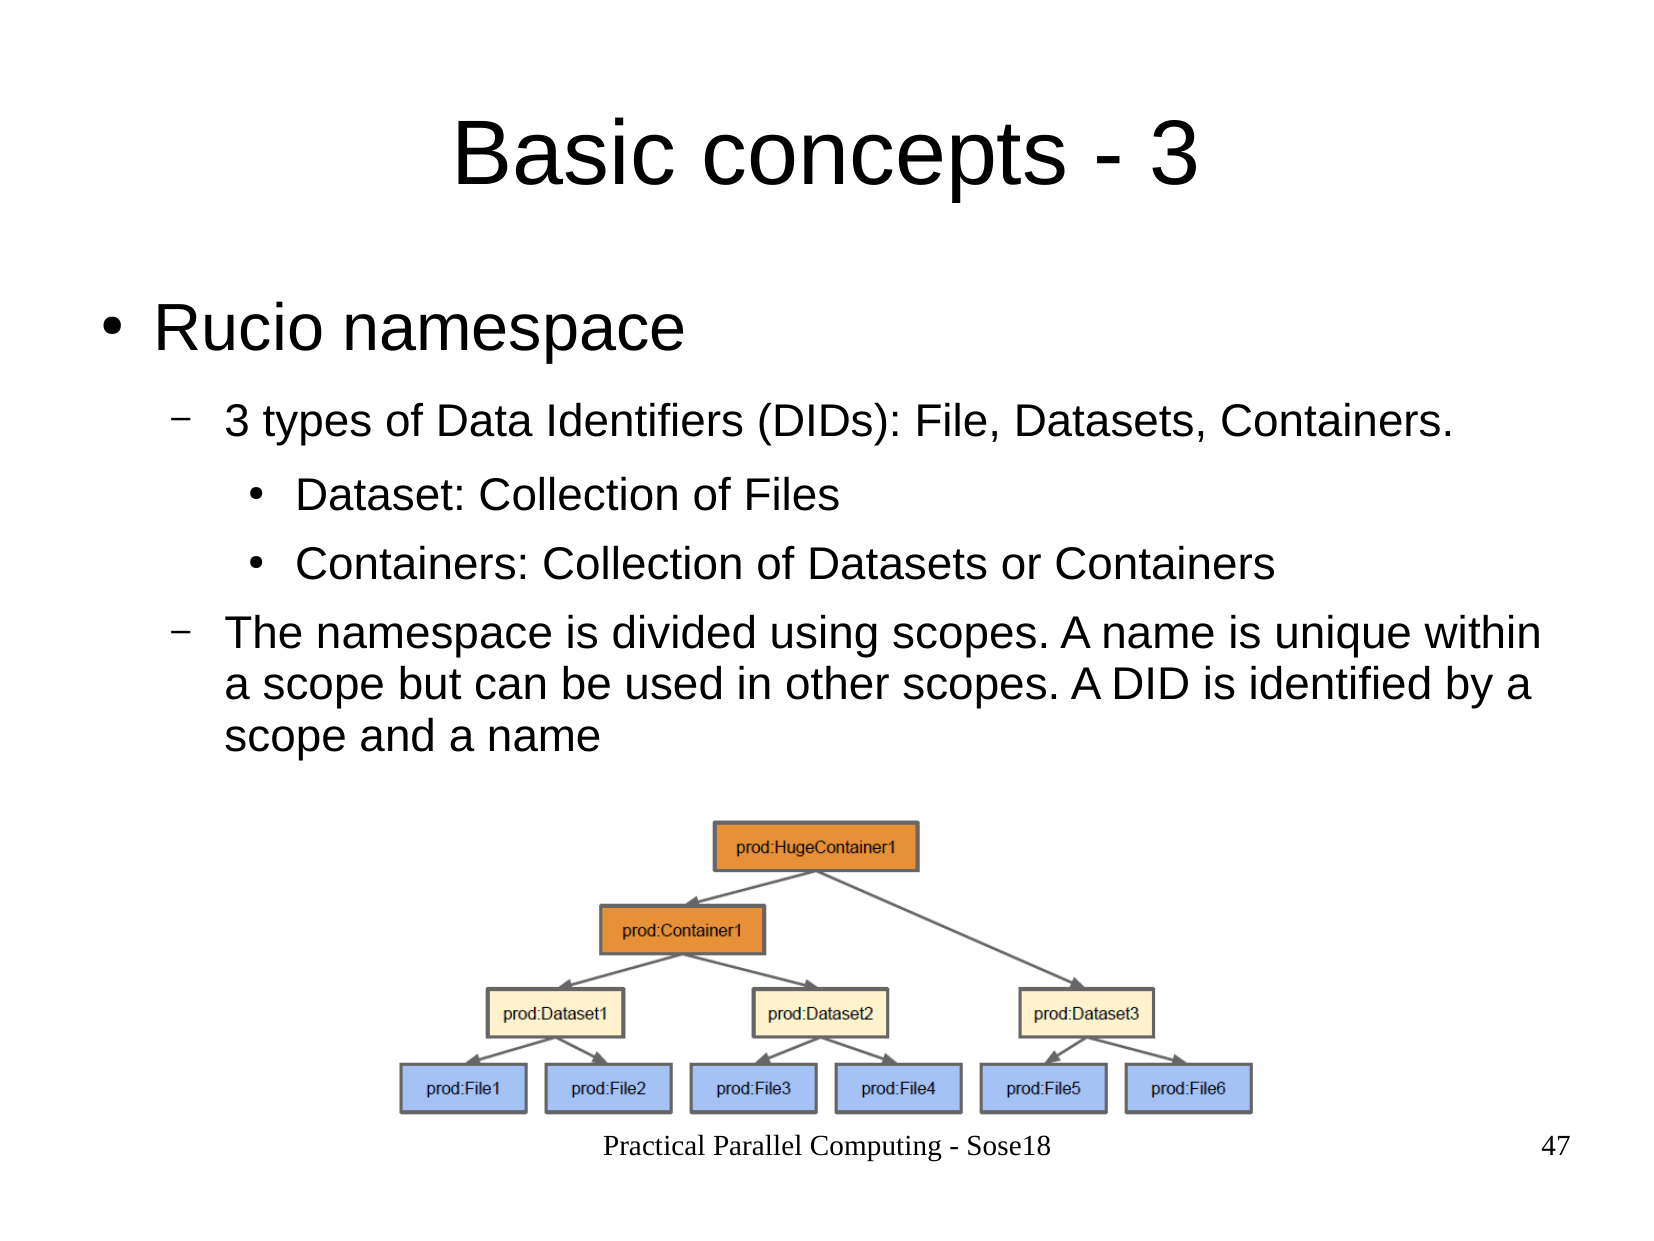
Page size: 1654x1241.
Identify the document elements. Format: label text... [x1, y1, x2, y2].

list Rucio namespace 3 types of Data Identifiers (DIDs): File, Datasets, Containers. Dataset: Collection of Files Containers: Collection of Datasets or Containers The namespace is divided using scopes. A name is unique within a scope but can be used in other scopes. A DID is identified by a scope and a name [82, 290, 1561, 1201]
picture [368, 809, 1276, 1127]
title Basic concepts - 3 [82, 49, 1571, 257]
